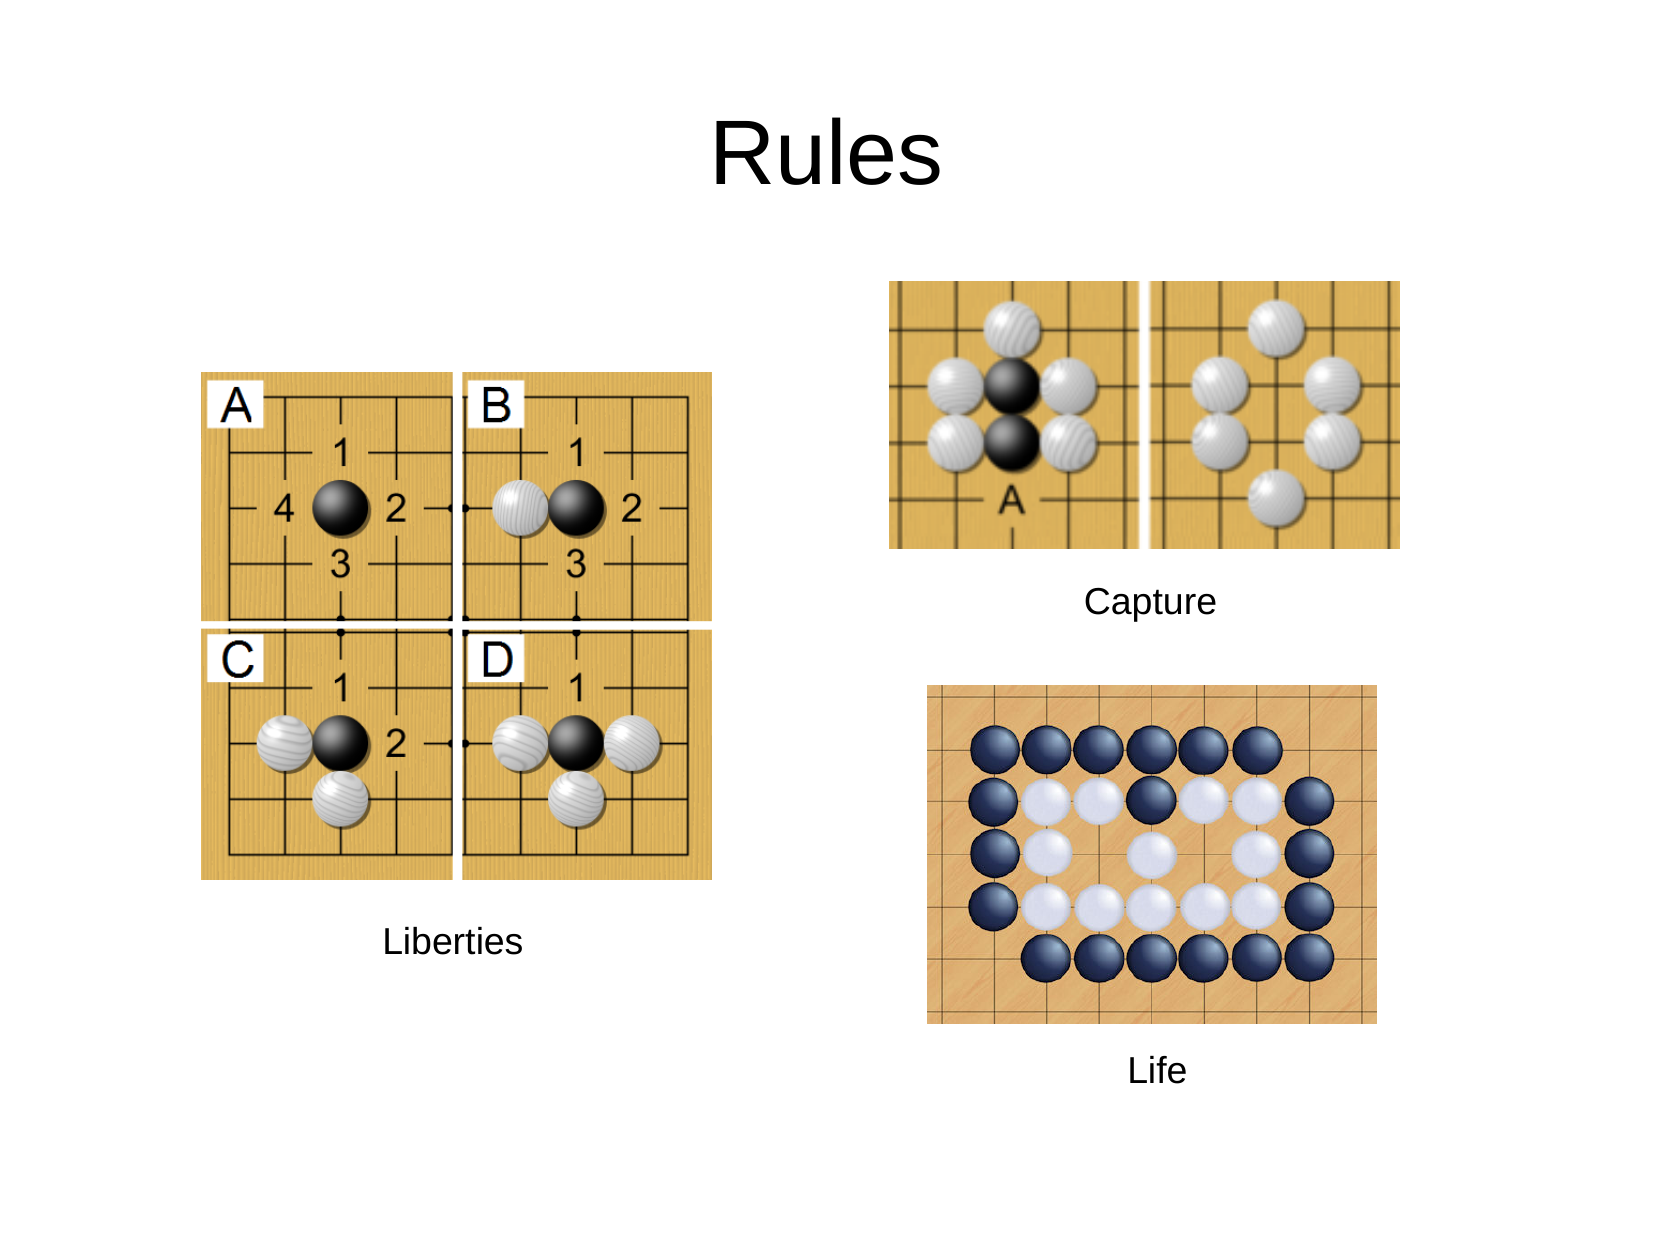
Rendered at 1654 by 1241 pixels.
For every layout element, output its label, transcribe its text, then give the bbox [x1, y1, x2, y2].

picture [889, 281, 1400, 549]
text_box Liberties [367, 913, 539, 971]
title Rules [82, 49, 1571, 257]
picture [927, 685, 1377, 1024]
text_box Capture [1069, 573, 1232, 630]
text_box Life [1112, 1042, 1203, 1104]
picture [201, 372, 712, 880]
